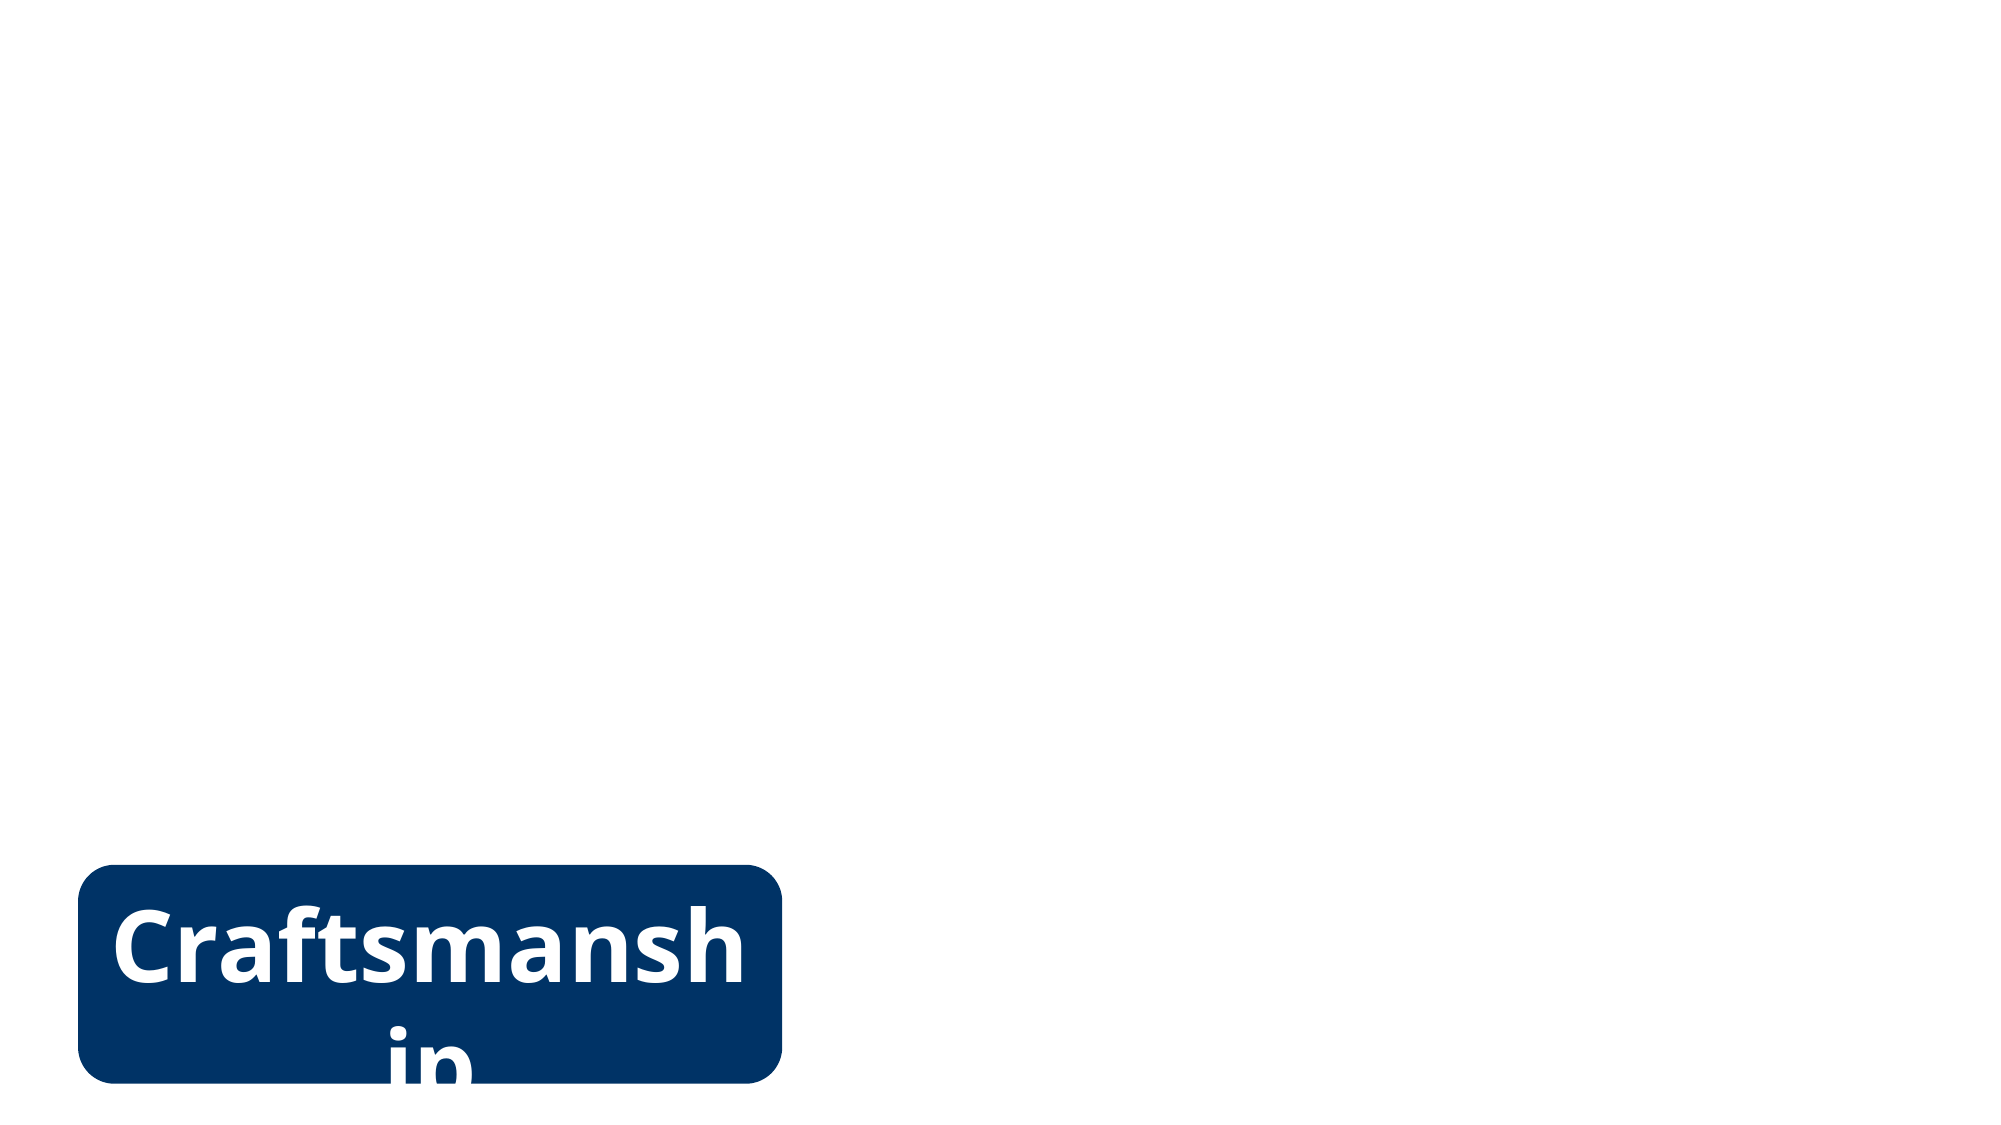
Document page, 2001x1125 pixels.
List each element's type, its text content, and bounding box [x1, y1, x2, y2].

text_box Craftsmanship [78, 864, 783, 1084]
text_box Craftsmanship [436, 1058, 457, 1084]
